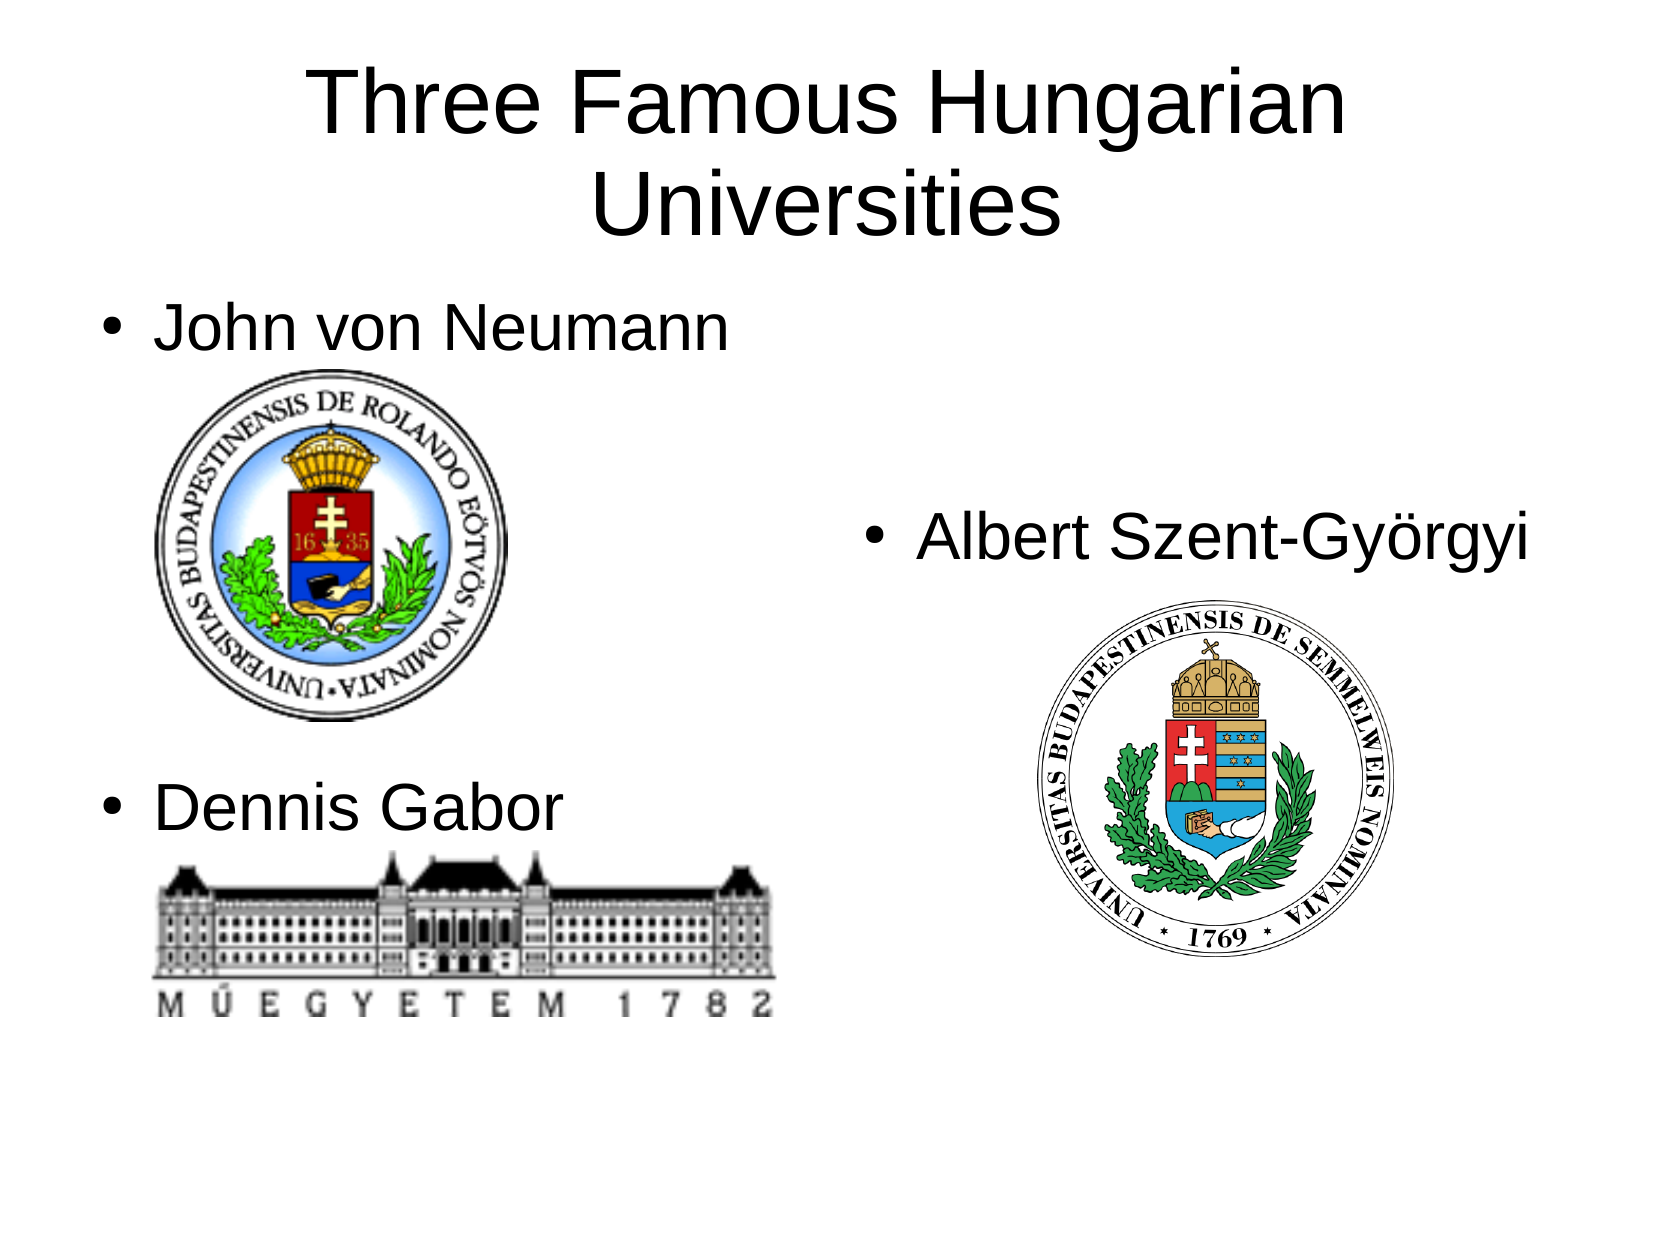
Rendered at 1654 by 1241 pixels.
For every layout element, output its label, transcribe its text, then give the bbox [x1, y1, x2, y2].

list Dennis Gabor [82, 665, 809, 1009]
picture [100, 850, 827, 1017]
title Three Famous Hungarian Universities [82, 49, 1571, 257]
list John von Neumann [82, 290, 809, 634]
list Albert Szent-Györgyi [845, 290, 1572, 1010]
picture [1037, 600, 1394, 957]
picture [153, 369, 508, 722]
